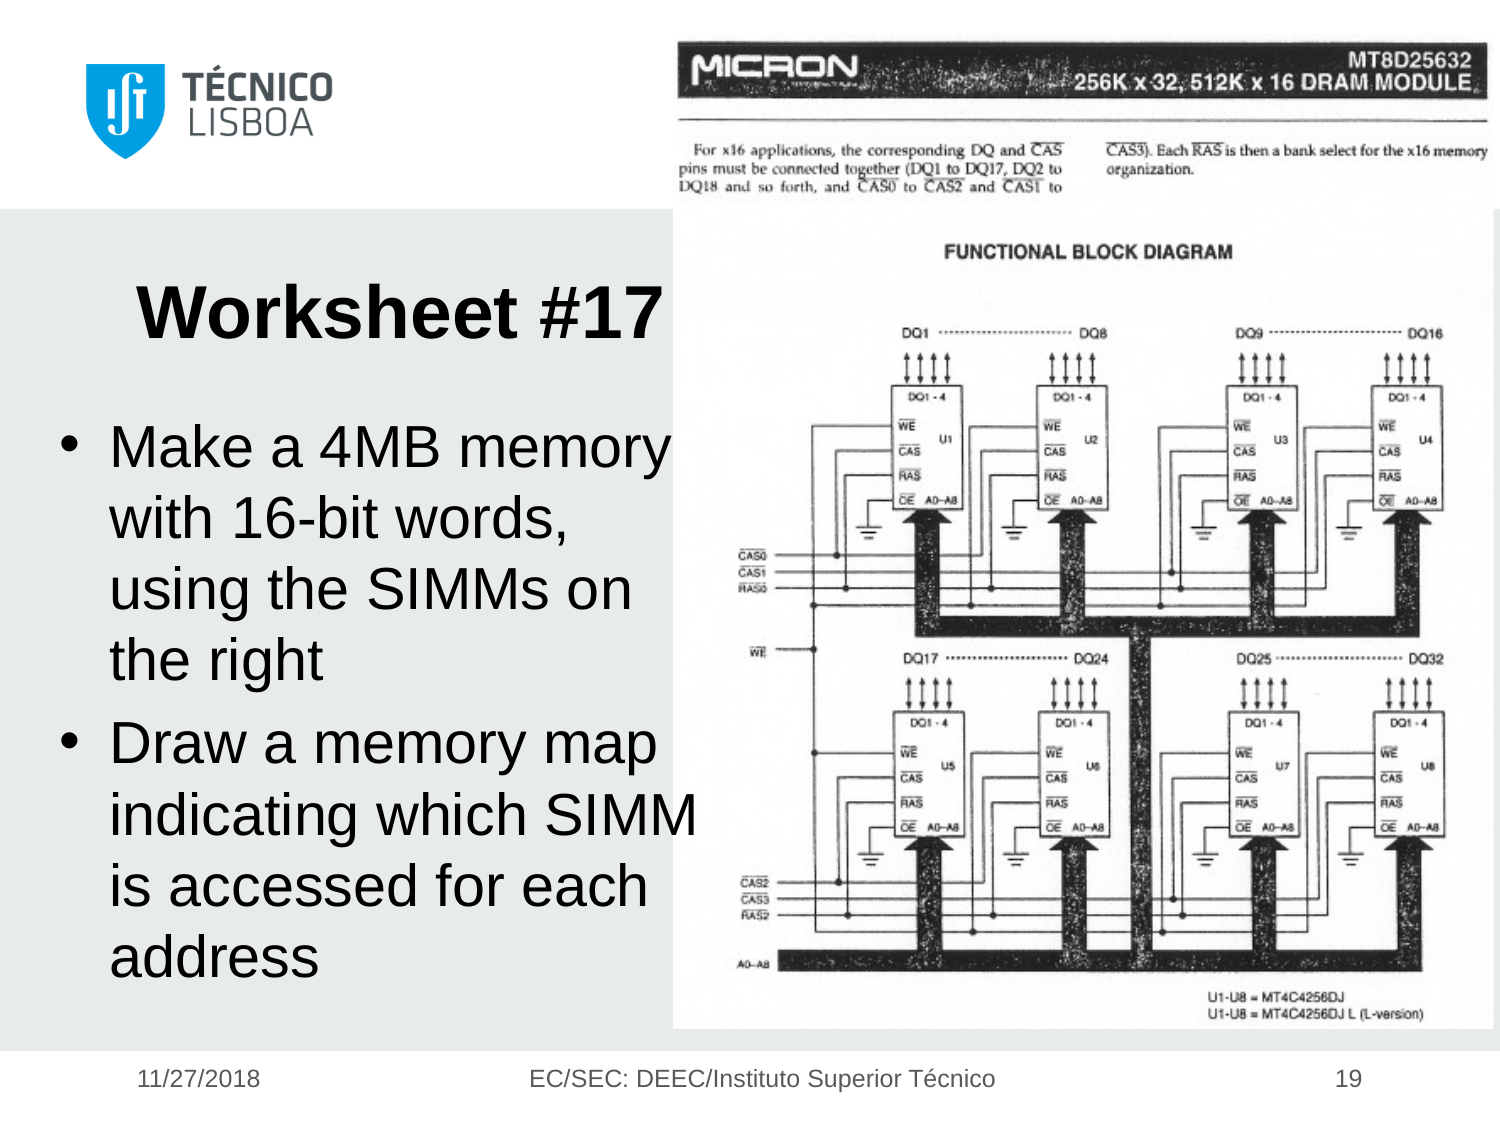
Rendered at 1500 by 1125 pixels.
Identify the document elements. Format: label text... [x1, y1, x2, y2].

footer EC/SEC: DEEC/Instituto Superior Técnico [512, 1052, 1021, 1103]
slide_number <number> [1077, 1052, 1378, 1103]
list Make a 4MB memory with 16-bit words, using the SIMMs on the right Draw a memory map indicating which SIMM is accessed for each address [44, 400, 719, 1005]
title Worksheet #17 [121, 237, 1378, 381]
slide_number 11/27/2018 [121, 1052, 425, 1103]
picture [0, 0, 1500, 1125]
